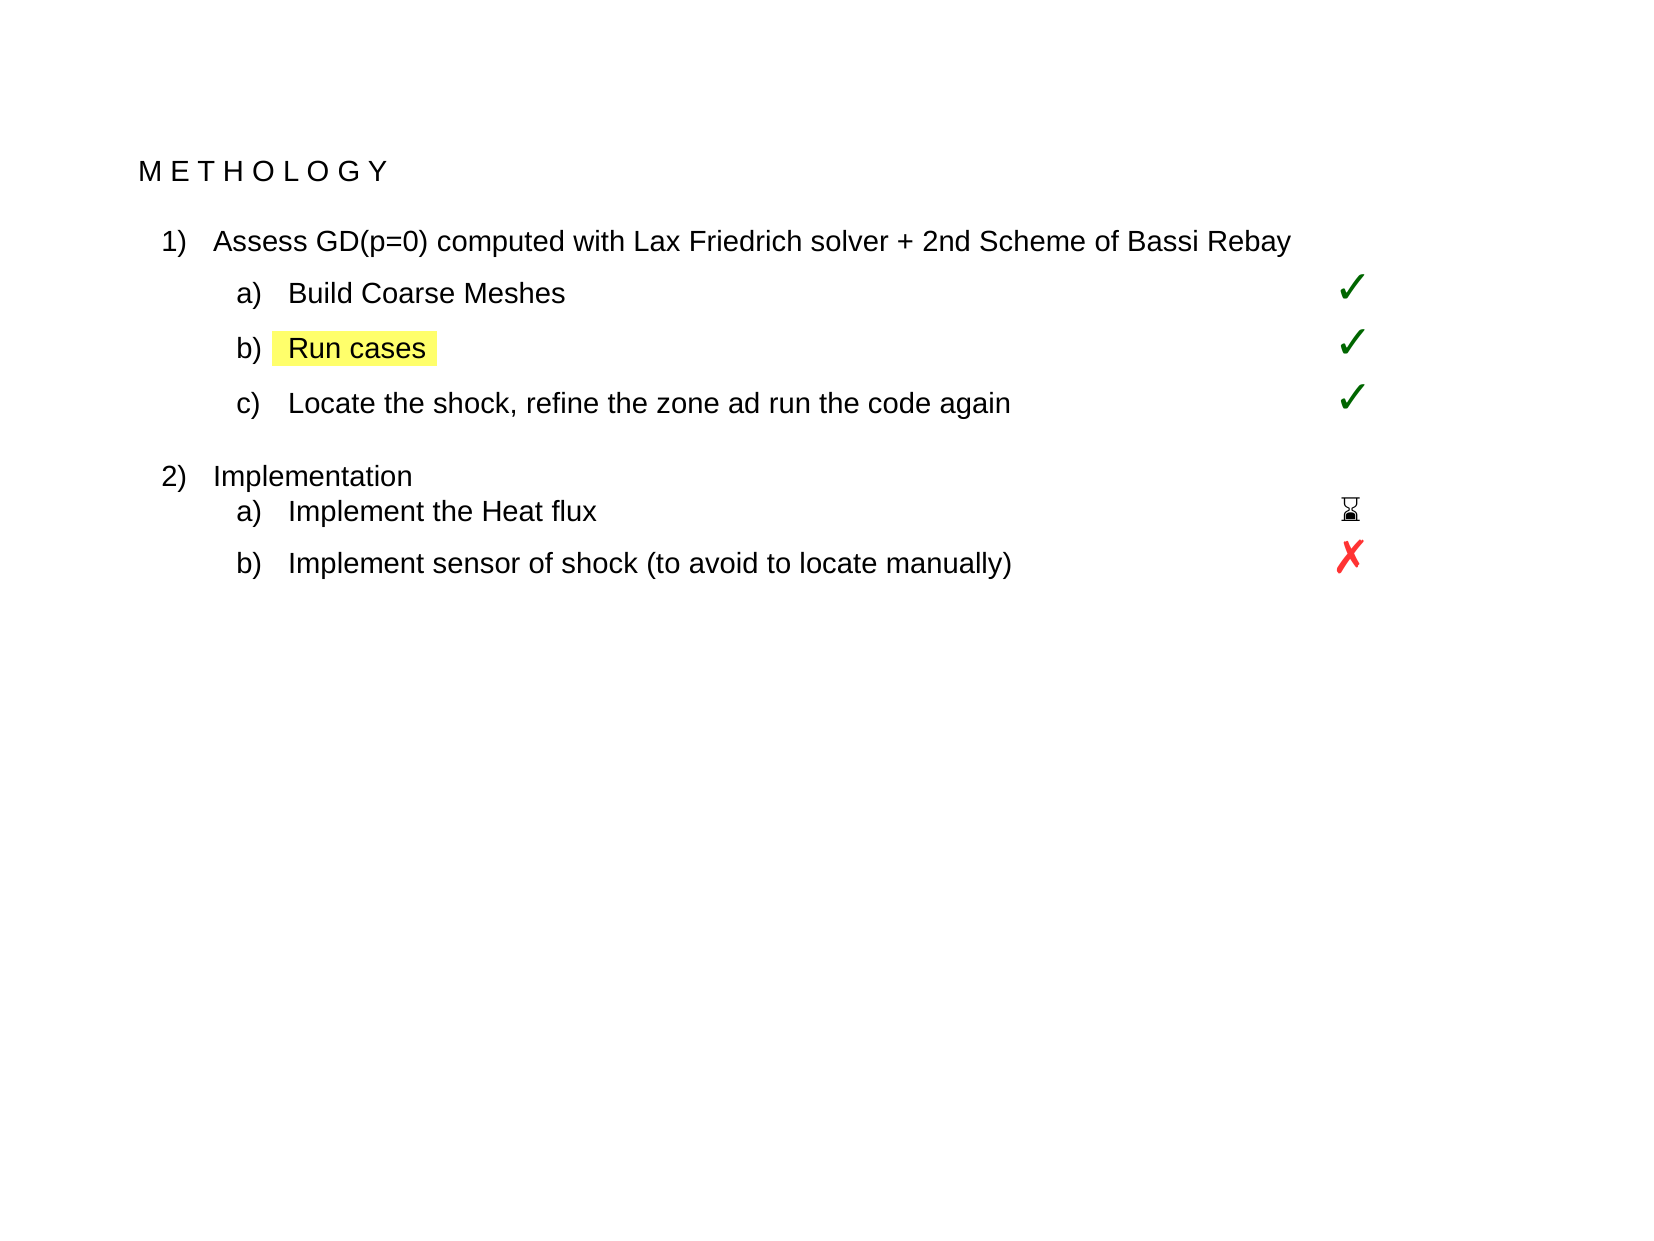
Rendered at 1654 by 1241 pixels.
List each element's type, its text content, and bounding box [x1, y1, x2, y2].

text_box M E T H O L O G Y Assess GD(p=0) computed with Lax Friedrich solver + 2nd Scheme of Bassi Rebay Build Coarse Meshes ✓ Run cases ✓ Locate the shock, refine the zone ad run the code again ✓ Implementation Implement the Heat flux ⌛ Implement sensor of shock (to avoid to locate manually) ✗ [123, 137, 1654, 1029]
